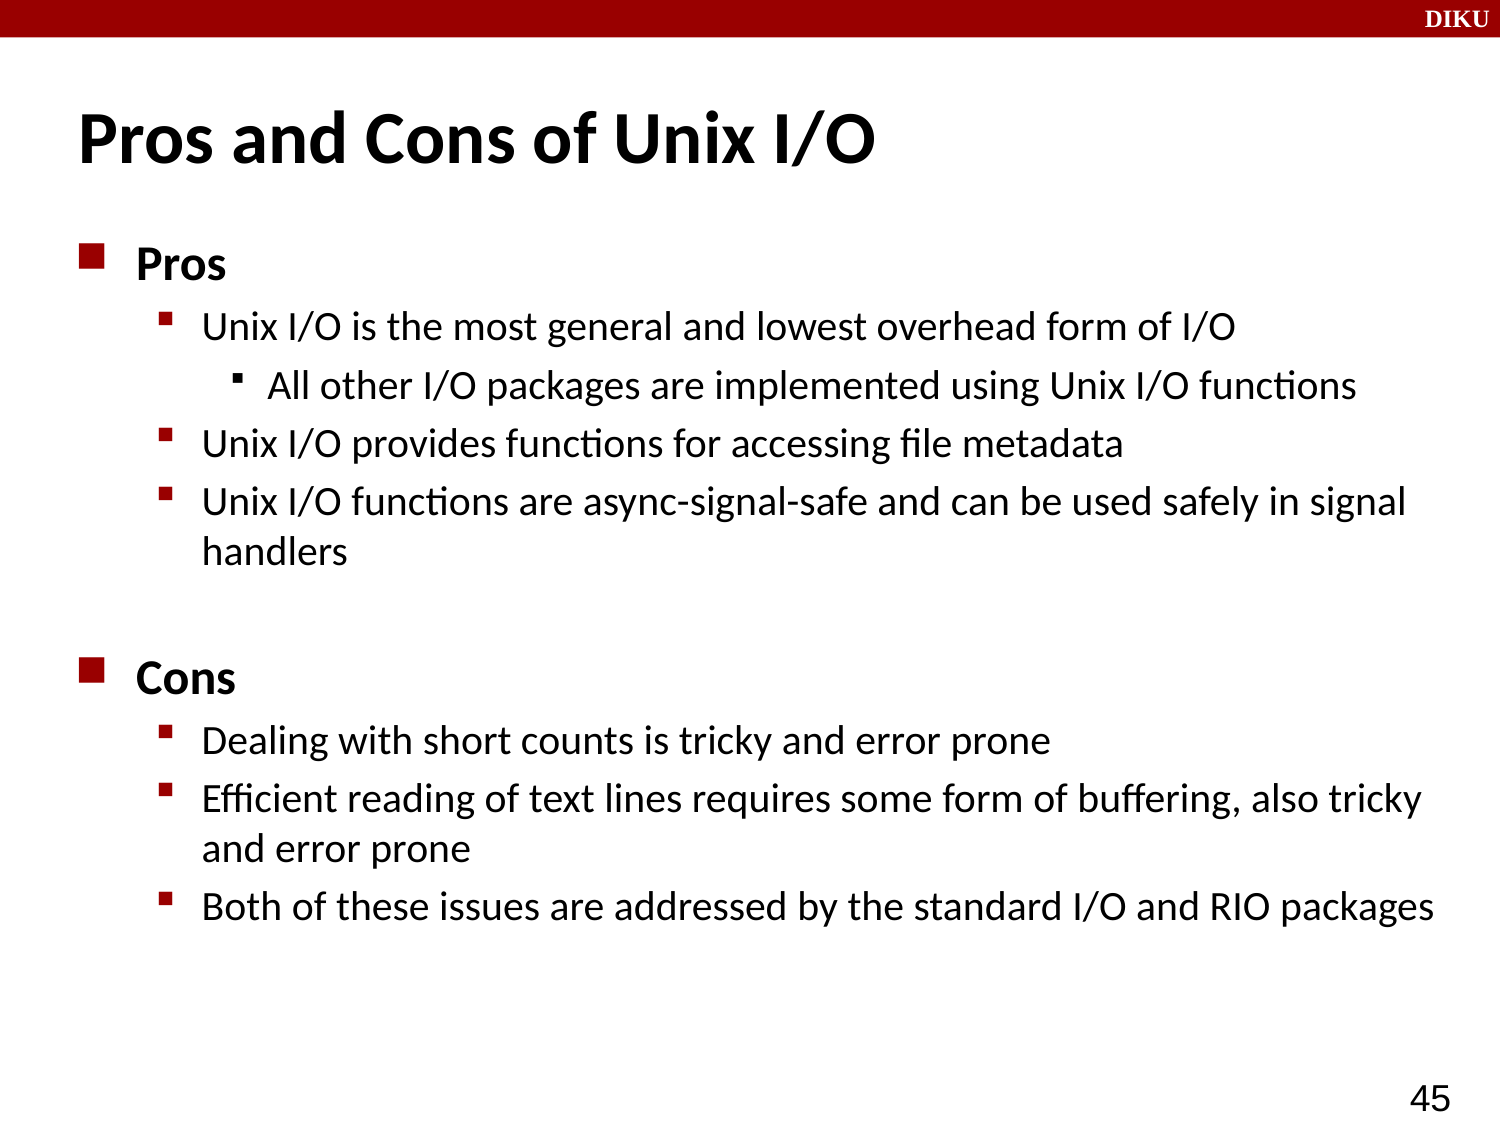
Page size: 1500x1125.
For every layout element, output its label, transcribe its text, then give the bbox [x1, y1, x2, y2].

text_box Pros Unix I/O is the most general and lowest overhead form of I/O All other I/O packages are implemented using Unix I/O functions Unix I/O provides functions for accessing file metadata Unix I/O functions are async-signal-safe and can be used safely in signal handlers Cons Dealing with short counts is tricky and error prone Efficient reading of text lines requires some form of buffering, also tricky and error prone Both of these issues are addressed by the standard I/O and RIO packages [65, 223, 1463, 1039]
text_box Pros and Cons of Unix I/O [63, 71, 1310, 197]
